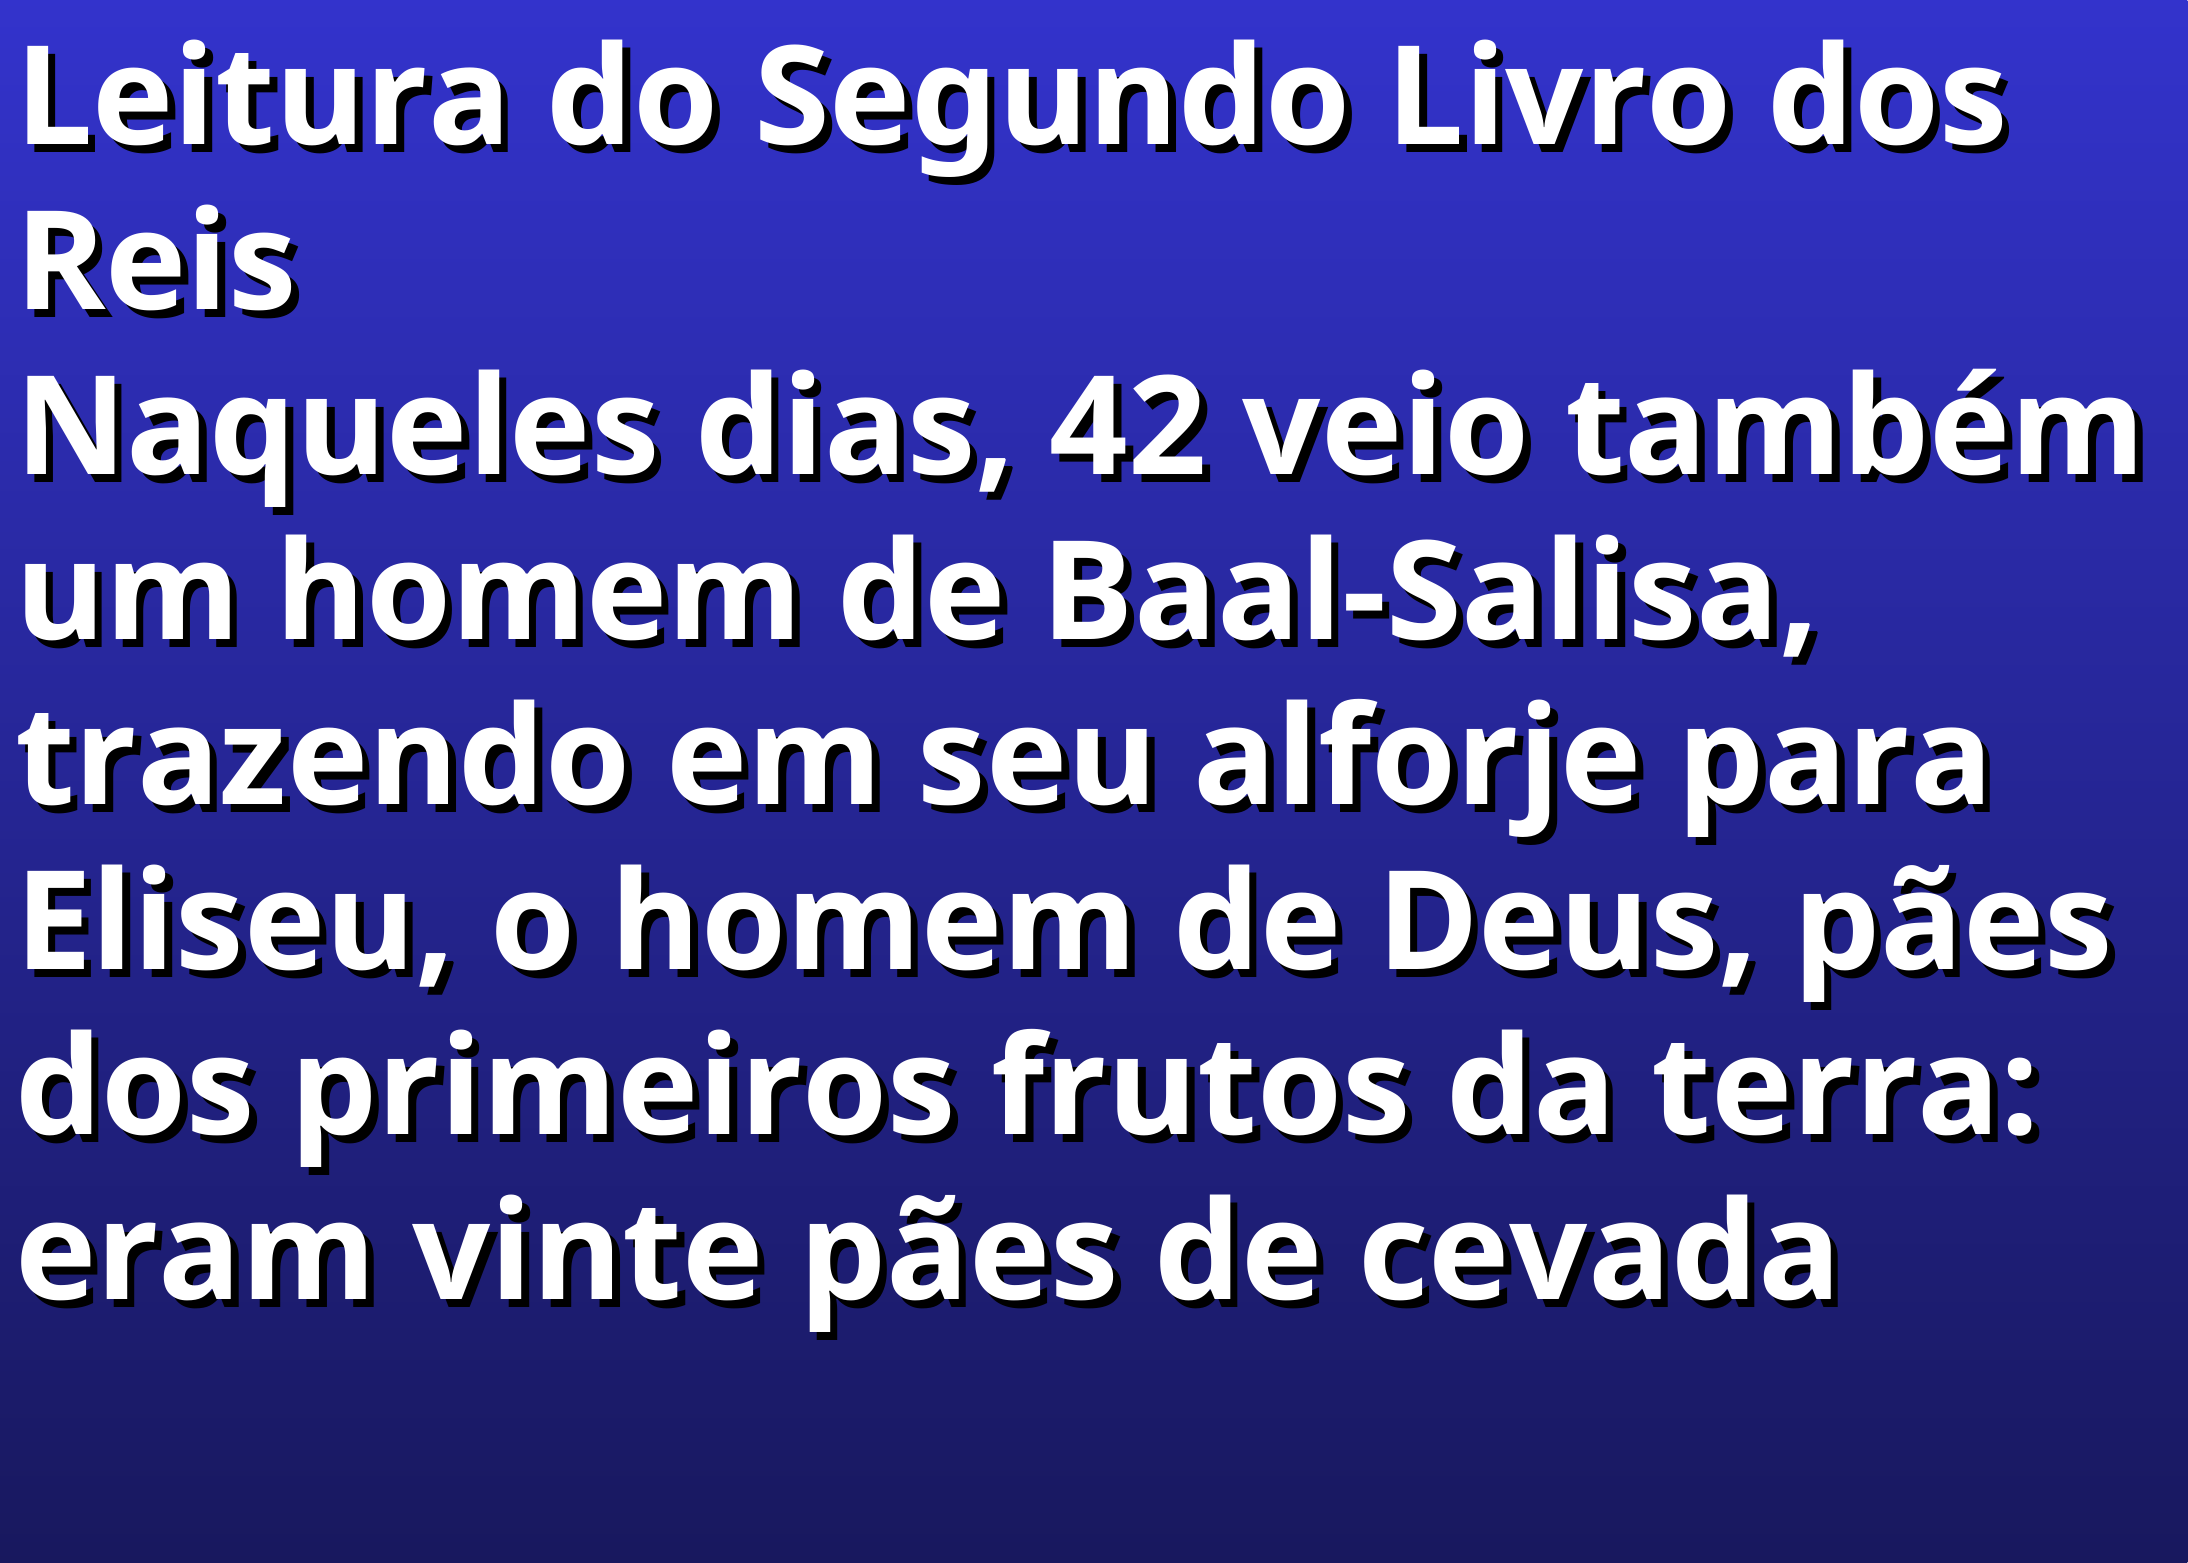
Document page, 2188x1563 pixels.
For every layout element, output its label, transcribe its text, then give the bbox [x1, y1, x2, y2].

text_box Leitura do Segundo Livro dos Reis Naqueles dias, 42 veio também um homem de Baal-Salisa, trazendo em seu alforje para Eliseu, o homem de Deus, pães dos primeiros frutos da terra: eram vinte pães de cevada [0, 0, 2188, 1335]
